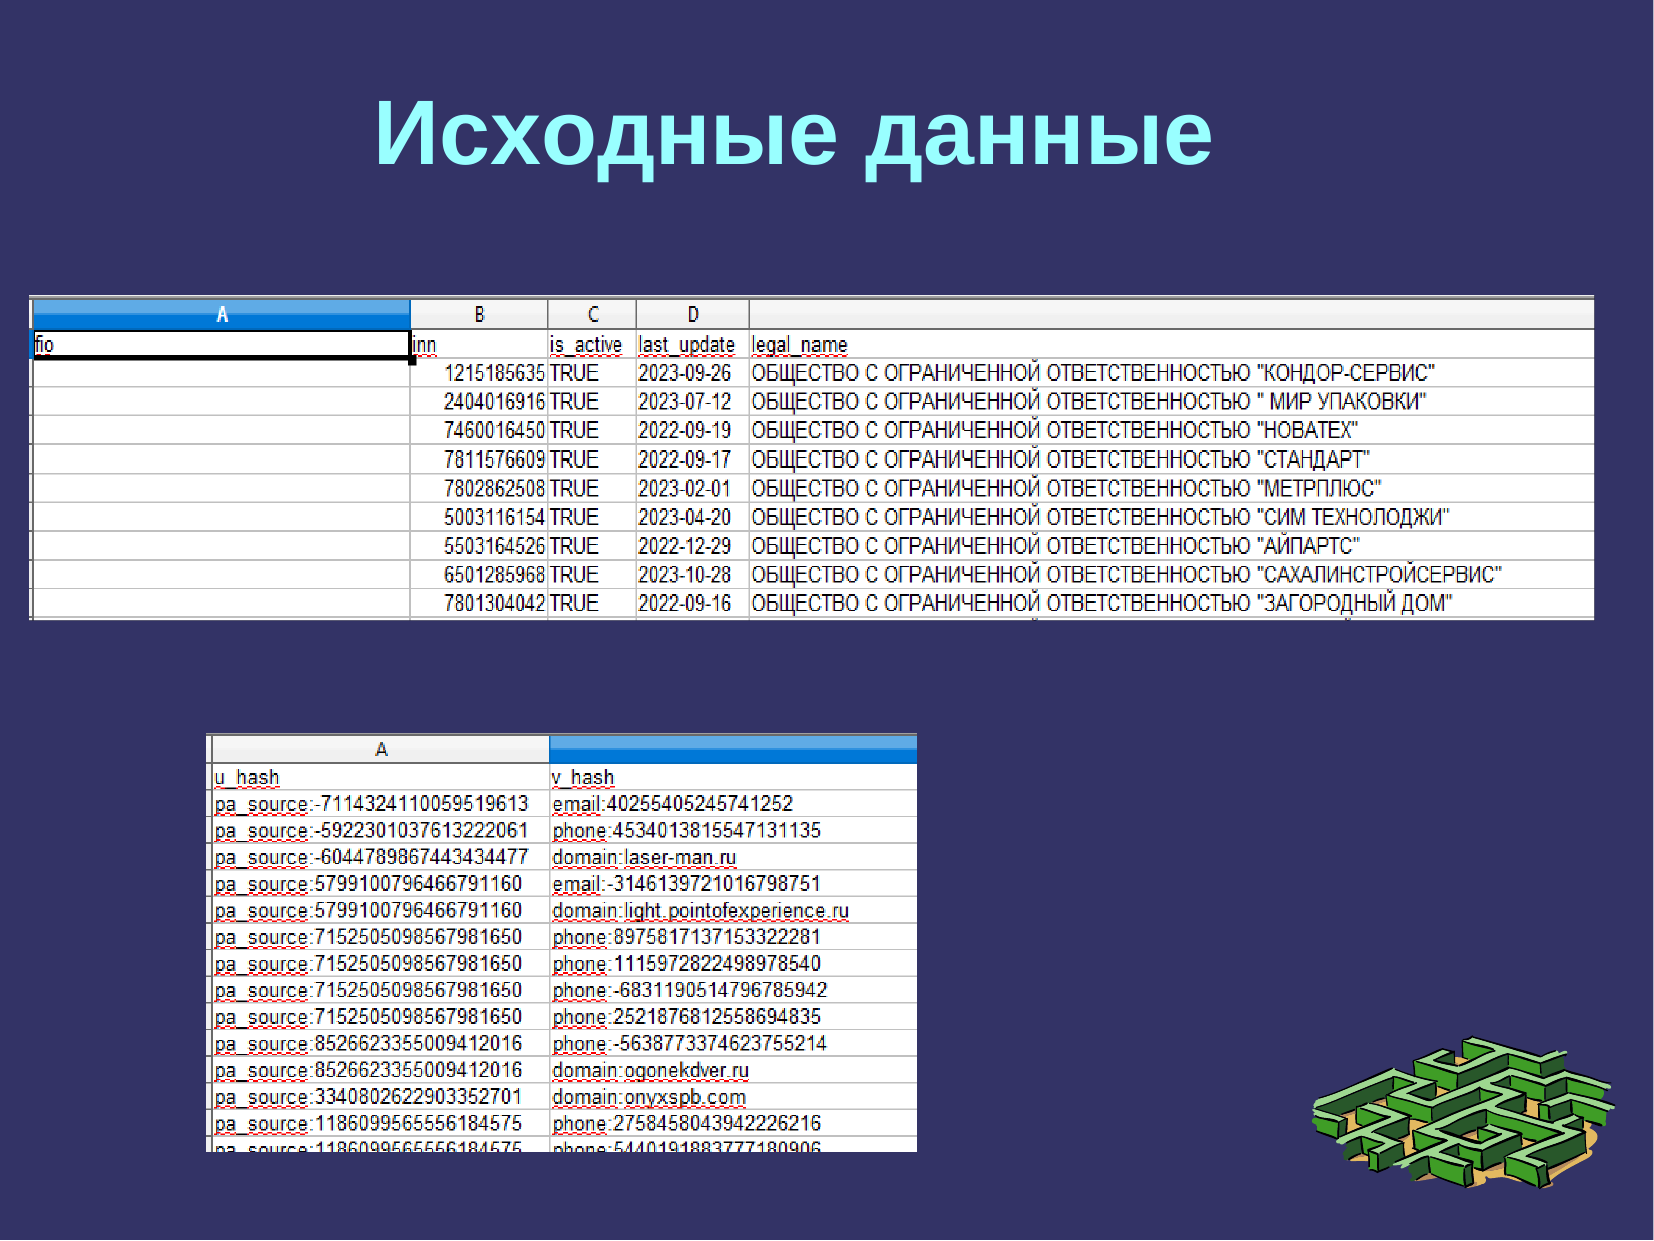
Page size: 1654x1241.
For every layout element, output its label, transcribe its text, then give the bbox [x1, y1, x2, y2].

title Исходные данные [88, 29, 1501, 237]
picture [206, 733, 917, 1152]
picture [29, 295, 1595, 621]
